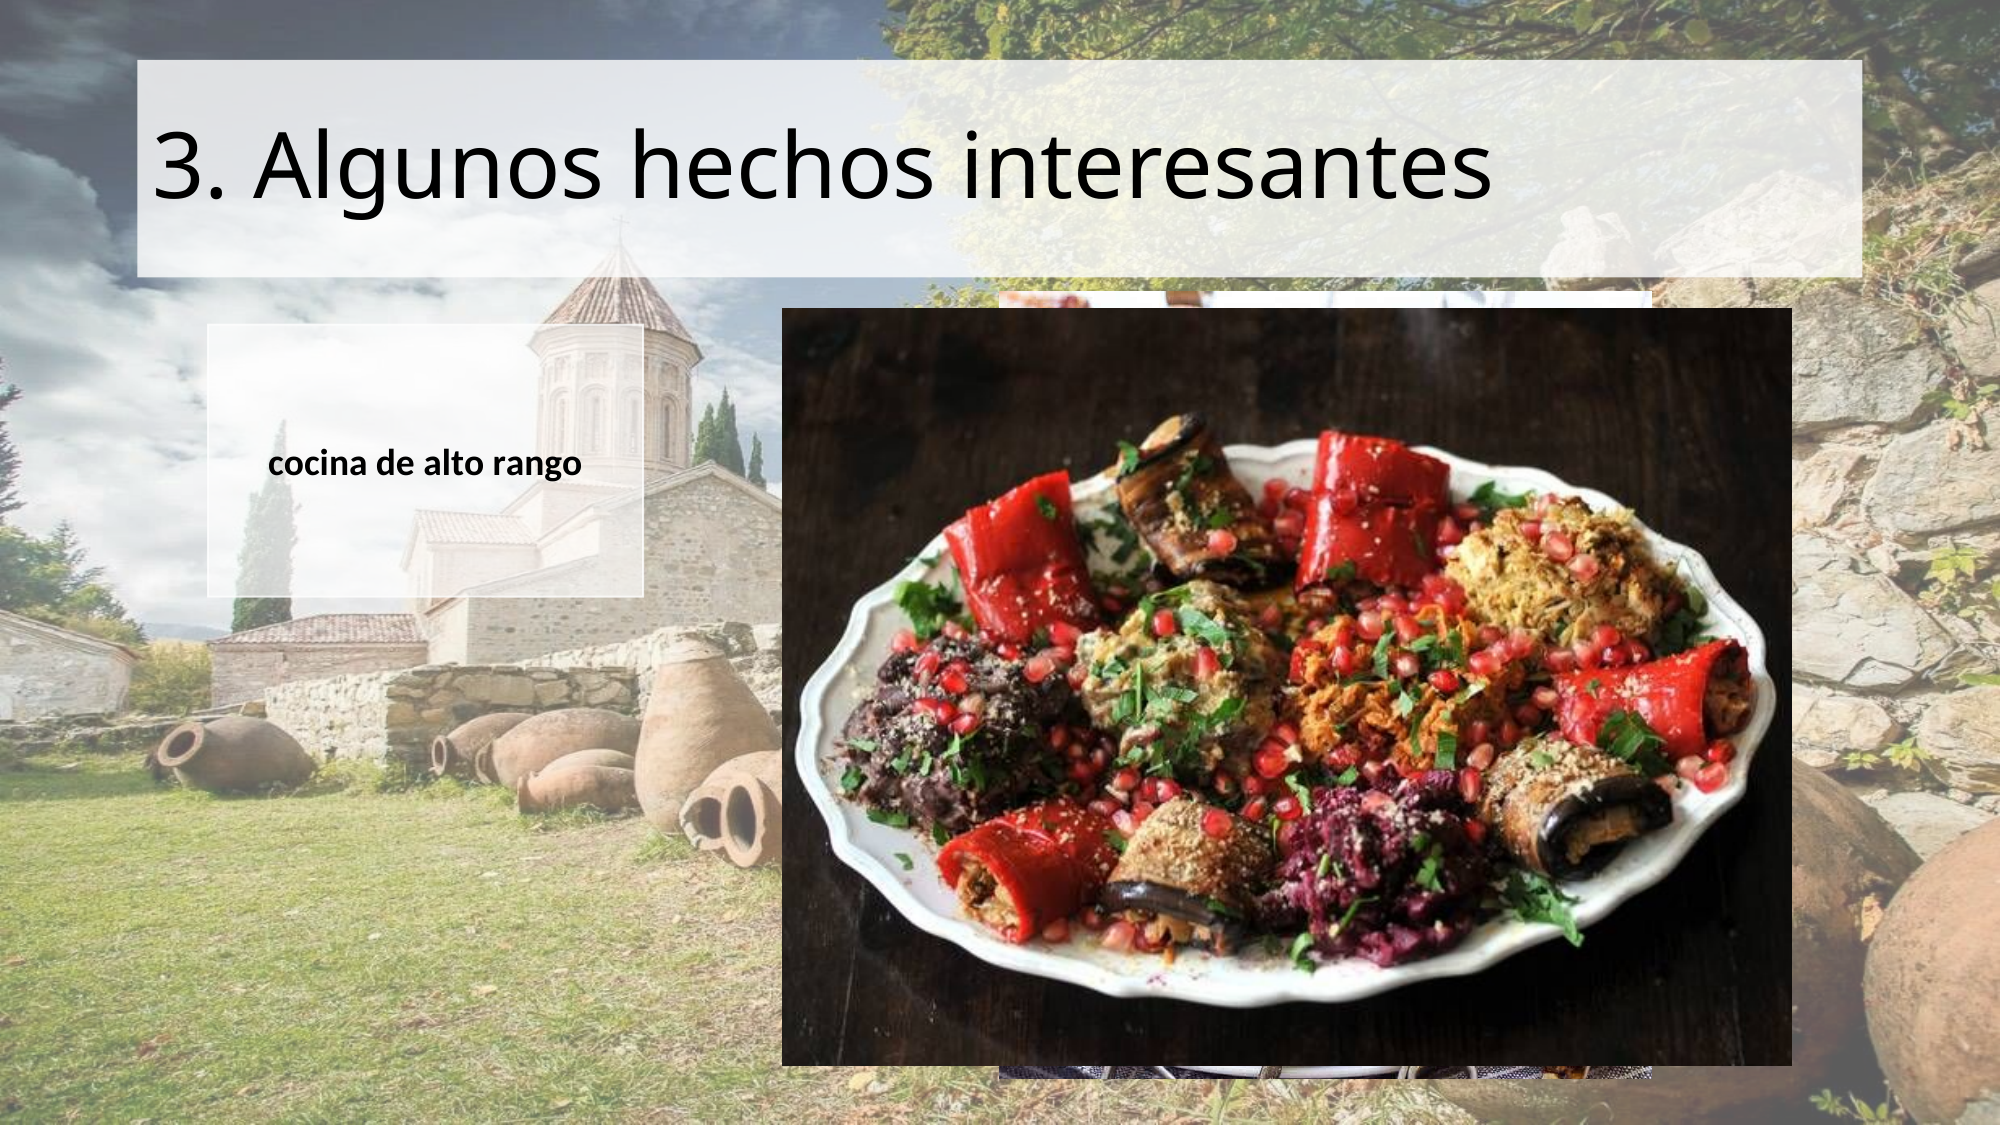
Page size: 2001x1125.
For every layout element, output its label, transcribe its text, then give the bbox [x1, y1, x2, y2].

text_box cocina de alto rango [208, 324, 644, 597]
picture [782, 291, 1792, 1079]
title 3. Algunos hechos interesantes [137, 59, 1863, 278]
